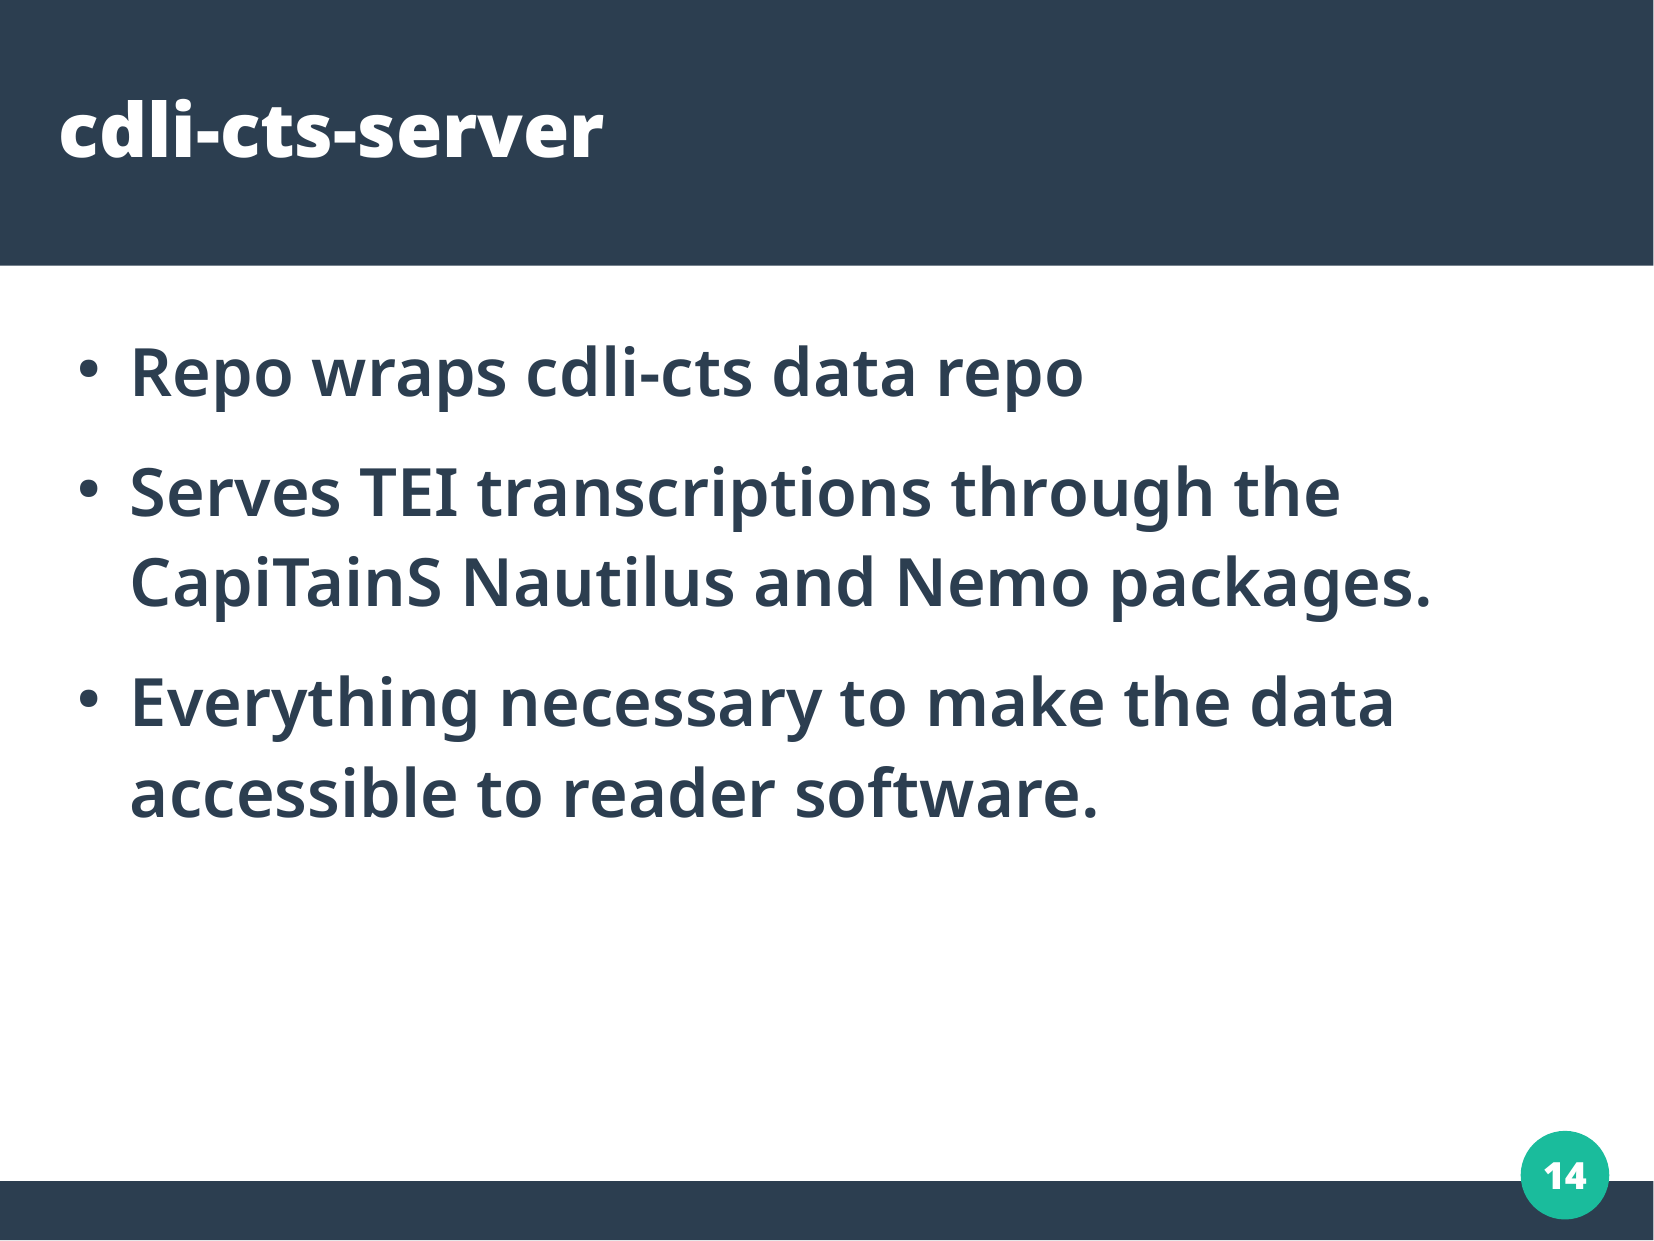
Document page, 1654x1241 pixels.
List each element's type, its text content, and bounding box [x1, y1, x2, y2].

list Repo wraps cdli-cts data repo Serves TEI transcriptions through the CapiTainS Nautilus and Nemo packages. Everything necessary to make the data accessible to reader software. [59, 324, 1595, 1152]
title cdli-cts-server [59, 49, 1595, 207]
